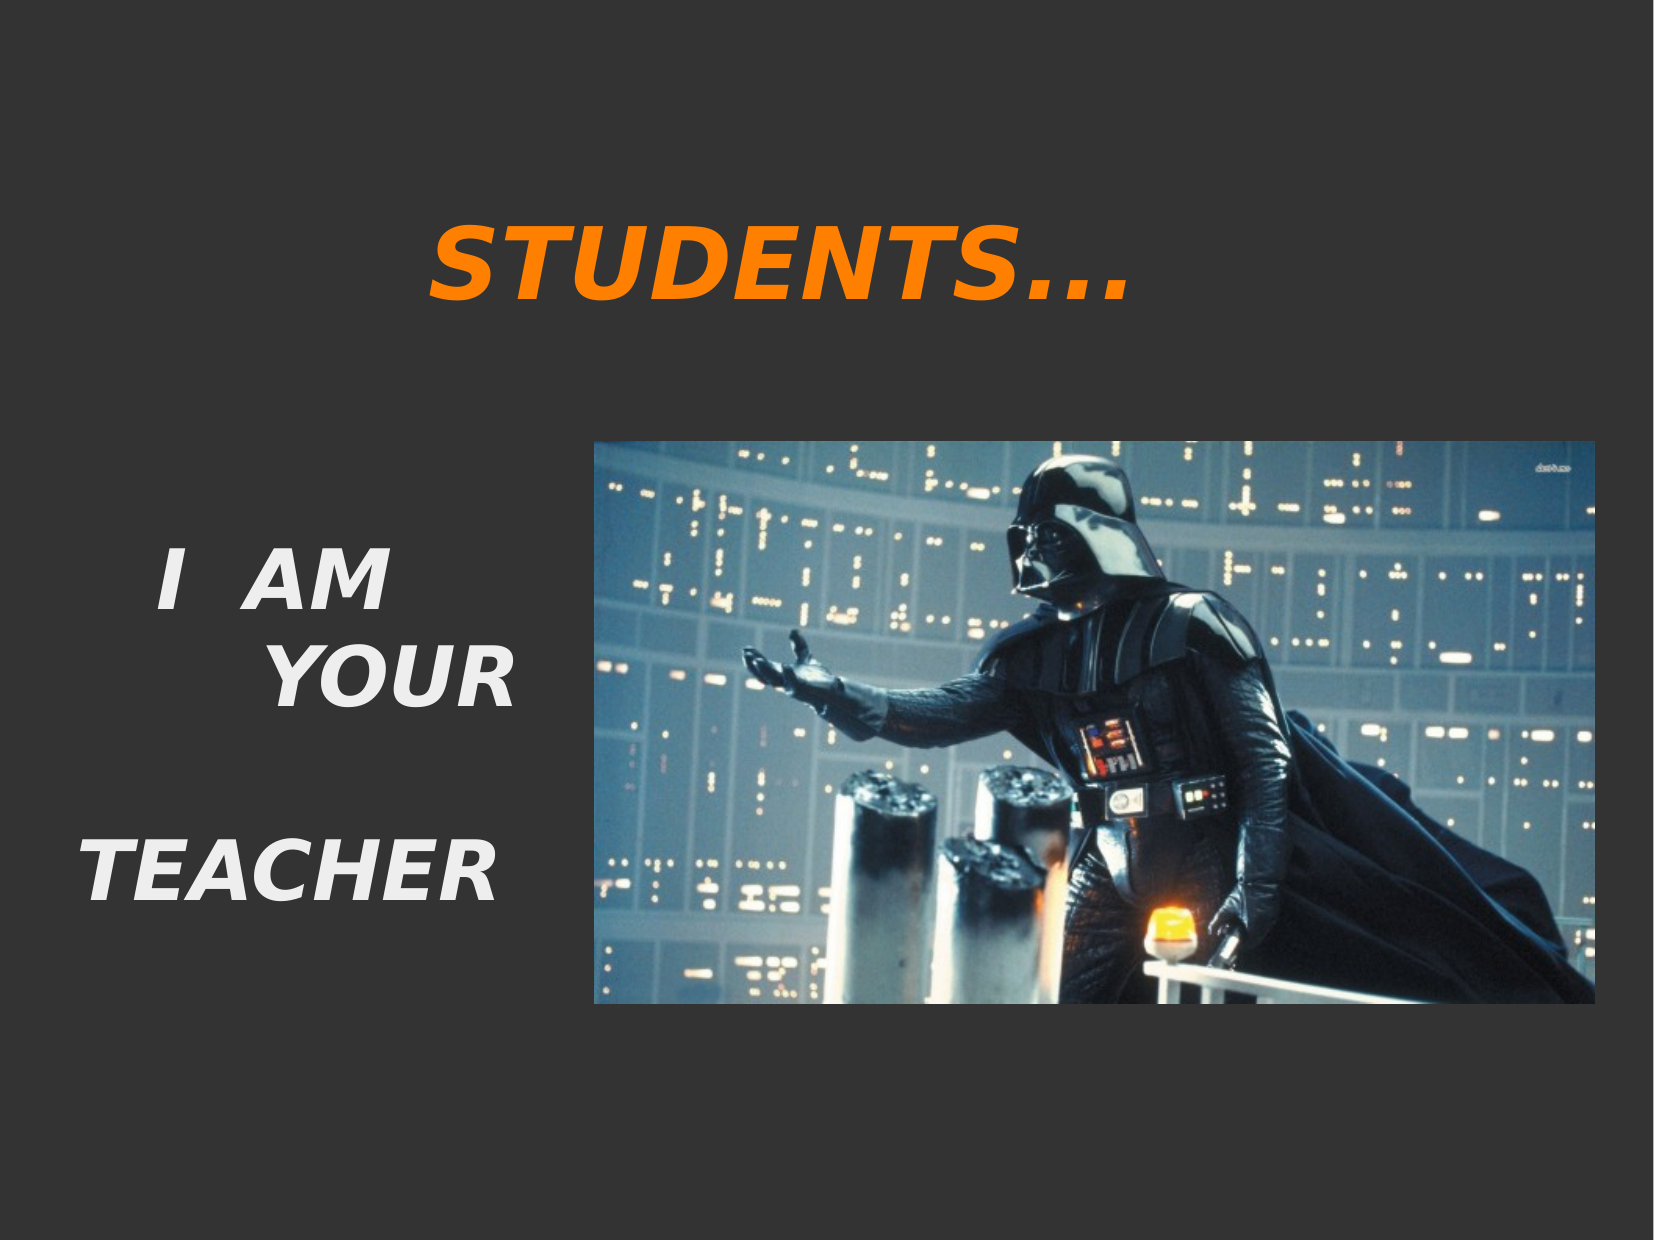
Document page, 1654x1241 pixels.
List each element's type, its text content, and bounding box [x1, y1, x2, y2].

picture [594, 441, 1595, 1004]
text_box STUDENTS... [413, 199, 1241, 331]
subtitle I AM YOUR TEACHER [35, 425, 544, 1028]
